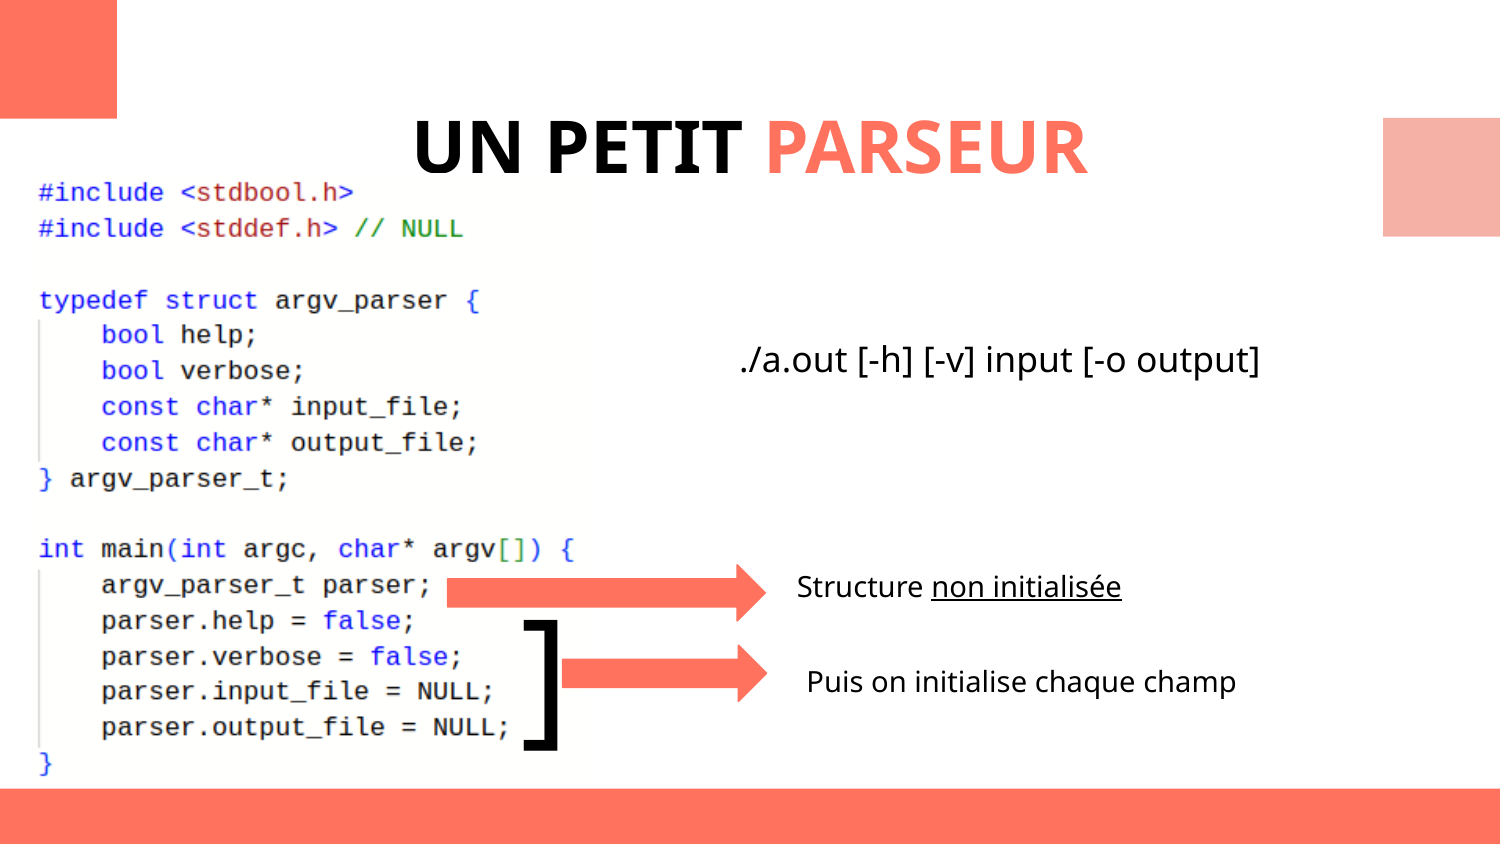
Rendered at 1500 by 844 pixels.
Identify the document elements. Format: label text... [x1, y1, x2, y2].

text_box [625, 564, 766, 621]
text_box ] [505, 562, 625, 785]
text_box [562, 645, 767, 702]
text_box ./a.out [-h] [-v] input [-o output] [724, 322, 1319, 405]
title UN PETIT PARSEUR [97, 107, 1402, 181]
text_box [447, 578, 505, 607]
text_box Puis on initialise chaque champ [791, 647, 1297, 699]
text_box Structure non initialisée [781, 552, 1180, 604]
picture [29, 173, 588, 785]
